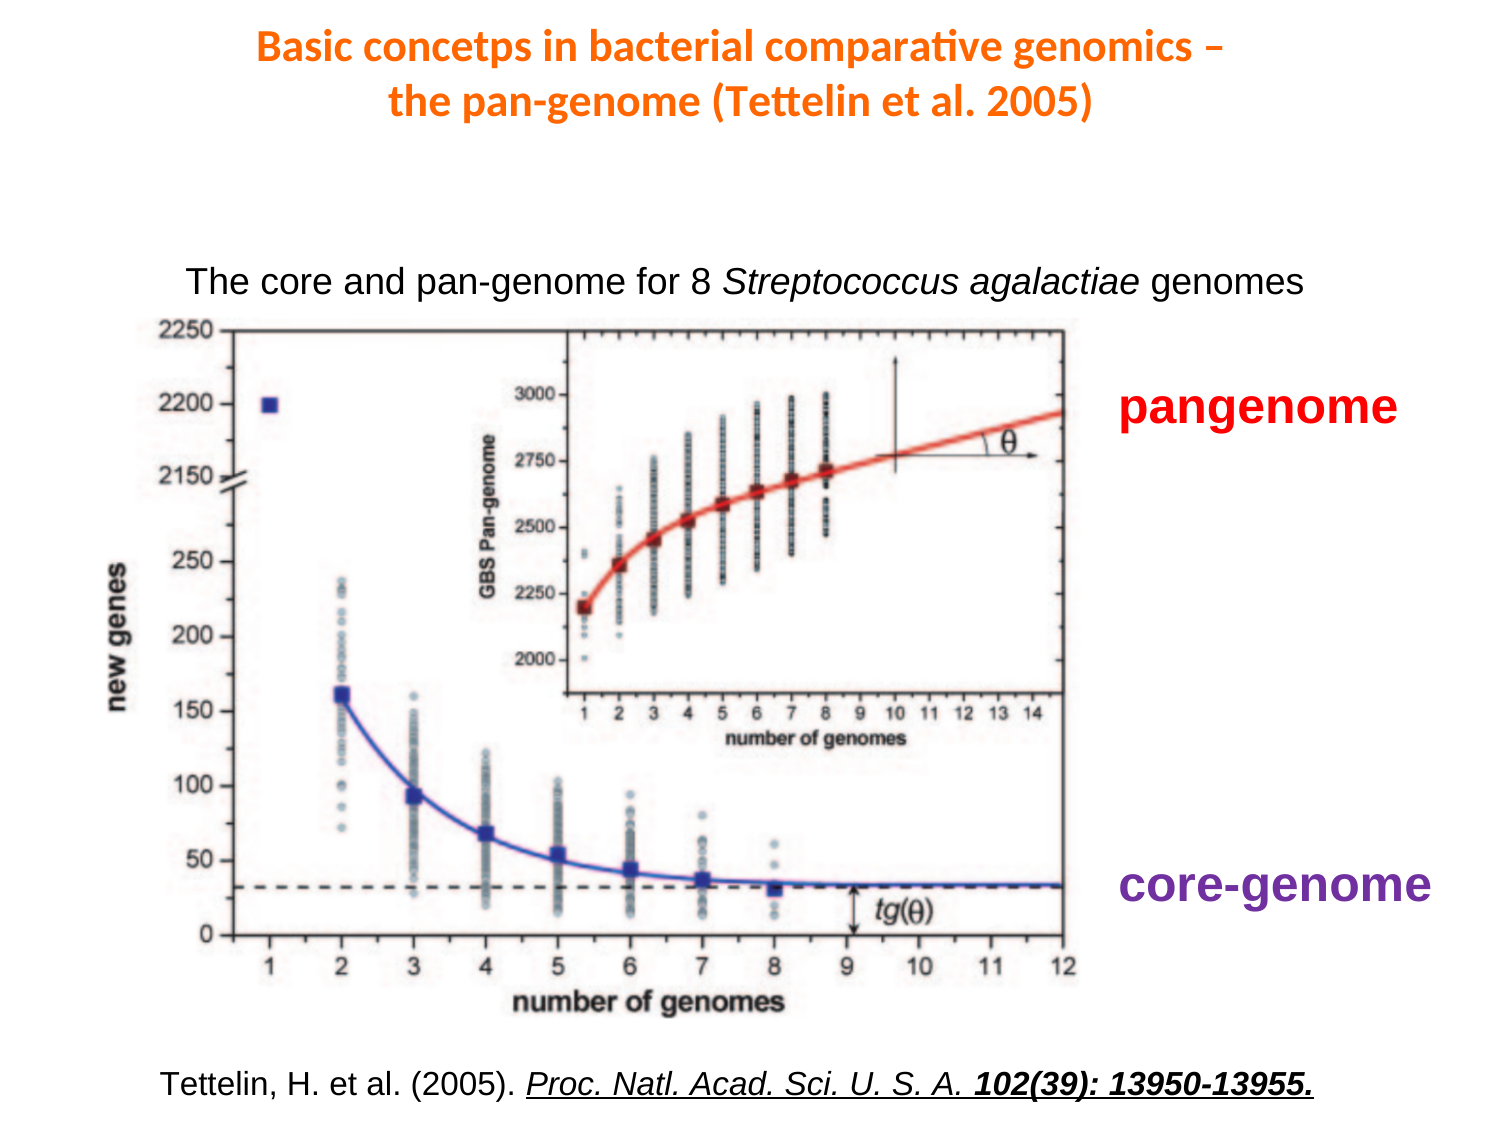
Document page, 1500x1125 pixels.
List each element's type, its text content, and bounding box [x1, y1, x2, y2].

text_box core-genome [1103, 844, 1447, 920]
text_box The core and pan-genome for 8 Streptococcus agalactiae genomes [170, 249, 1320, 310]
text_box Tettelin, H. et al. (2005). Proc. Natl. Acad. Sci. U. S. A. 102(39): 13950-13955. [144, 1054, 1330, 1110]
picture [82, 295, 1095, 1032]
text_box Basic concetps in bacterial comparative genomics – the pan-genome (Tettelin et al. 2005) [17, 7, 1465, 133]
text_box pangenome [1103, 365, 1414, 442]
